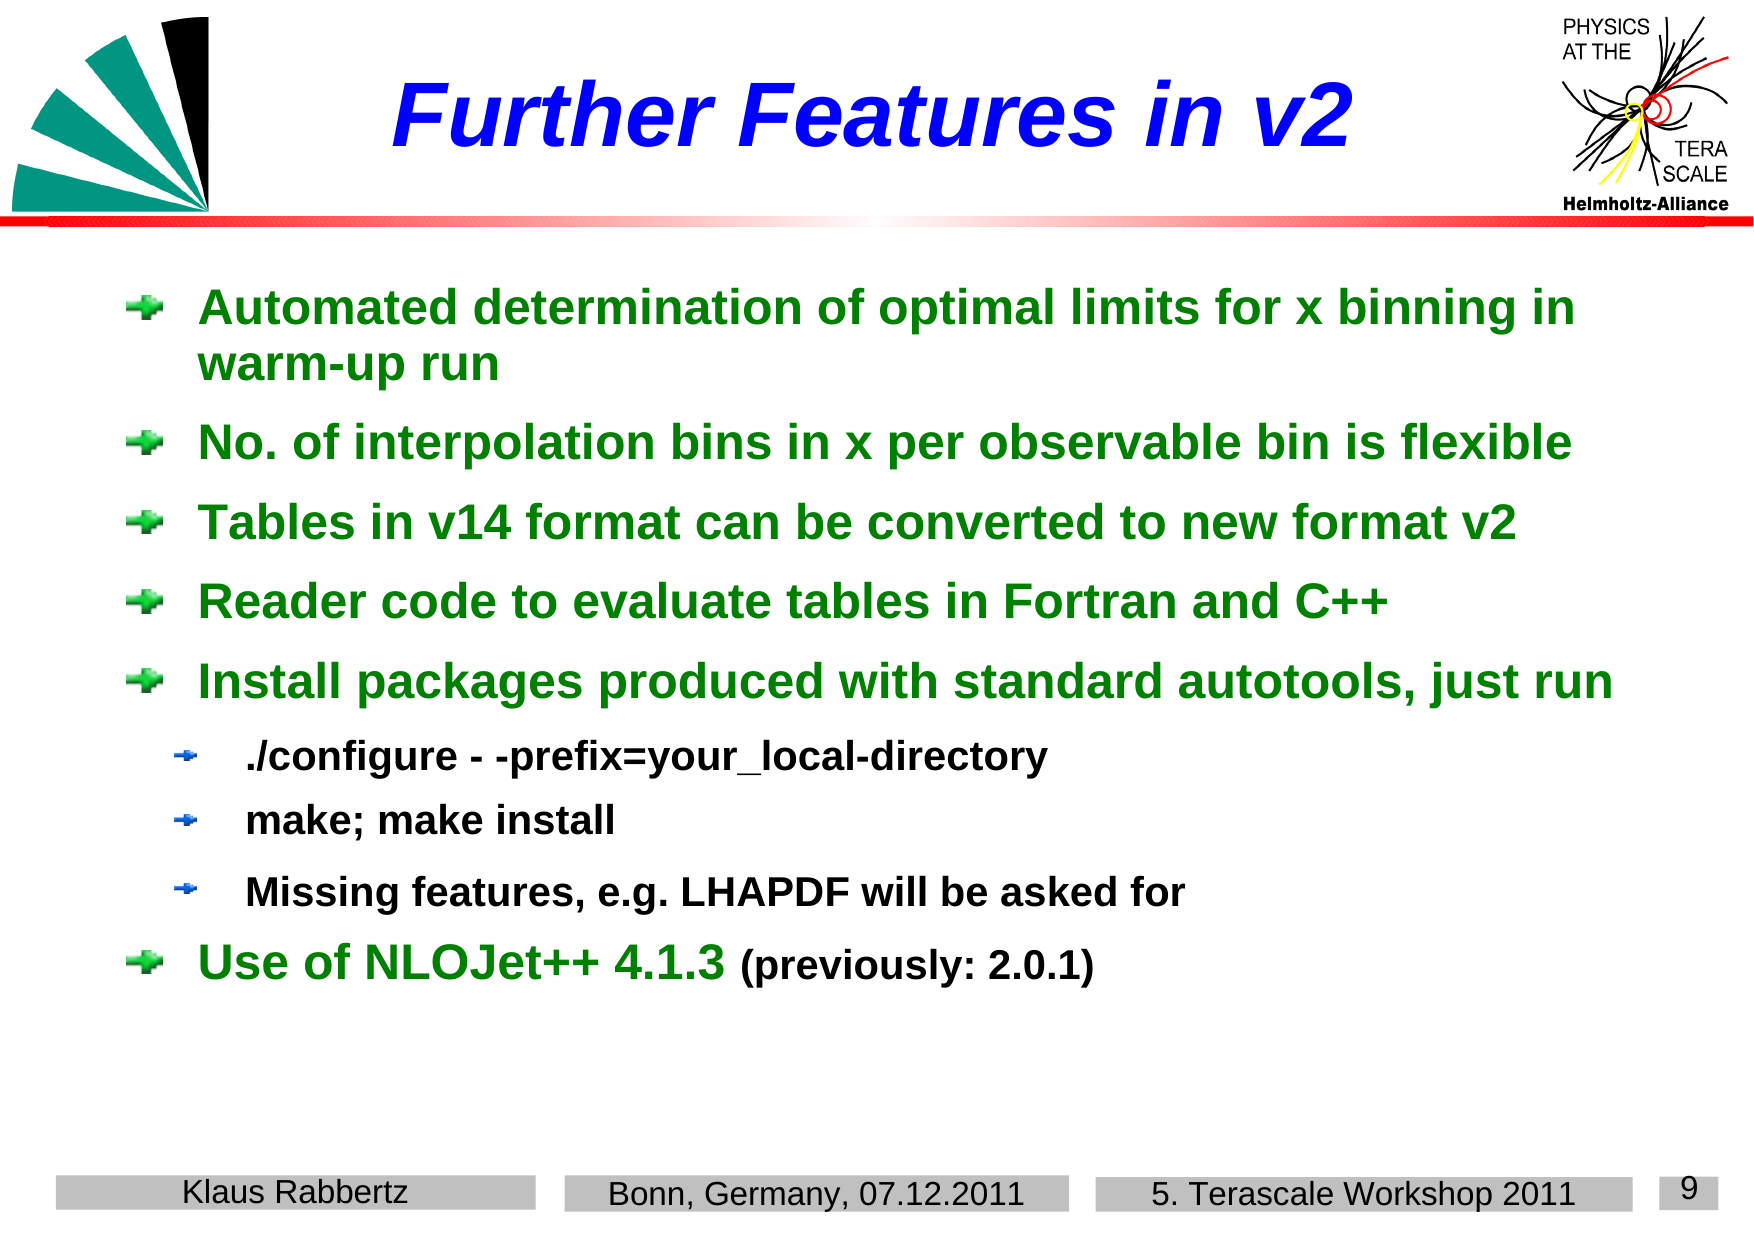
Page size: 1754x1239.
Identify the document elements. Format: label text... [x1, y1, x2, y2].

title Further Features in v2 [282, 21, 1566, 183]
picture [12, 17, 209, 214]
list Automated determination of optimal limits for x binning in warm-up run No. of interpolation bins in x per observable bin is flexible Tables in v14 format can be converted to new format v2 Reader code to evaluate tables in Fortran and C++ Install packages produced with standard autotools, just run ./configure - -prefix=your_local-directory make; make install Missing features, e.g. LHAPDF will be asked for Use of NLOJet++ 4.1.3 (previously: 2.0.1) [67, 279, 1693, 1012]
picture [1546, 9, 1744, 223]
